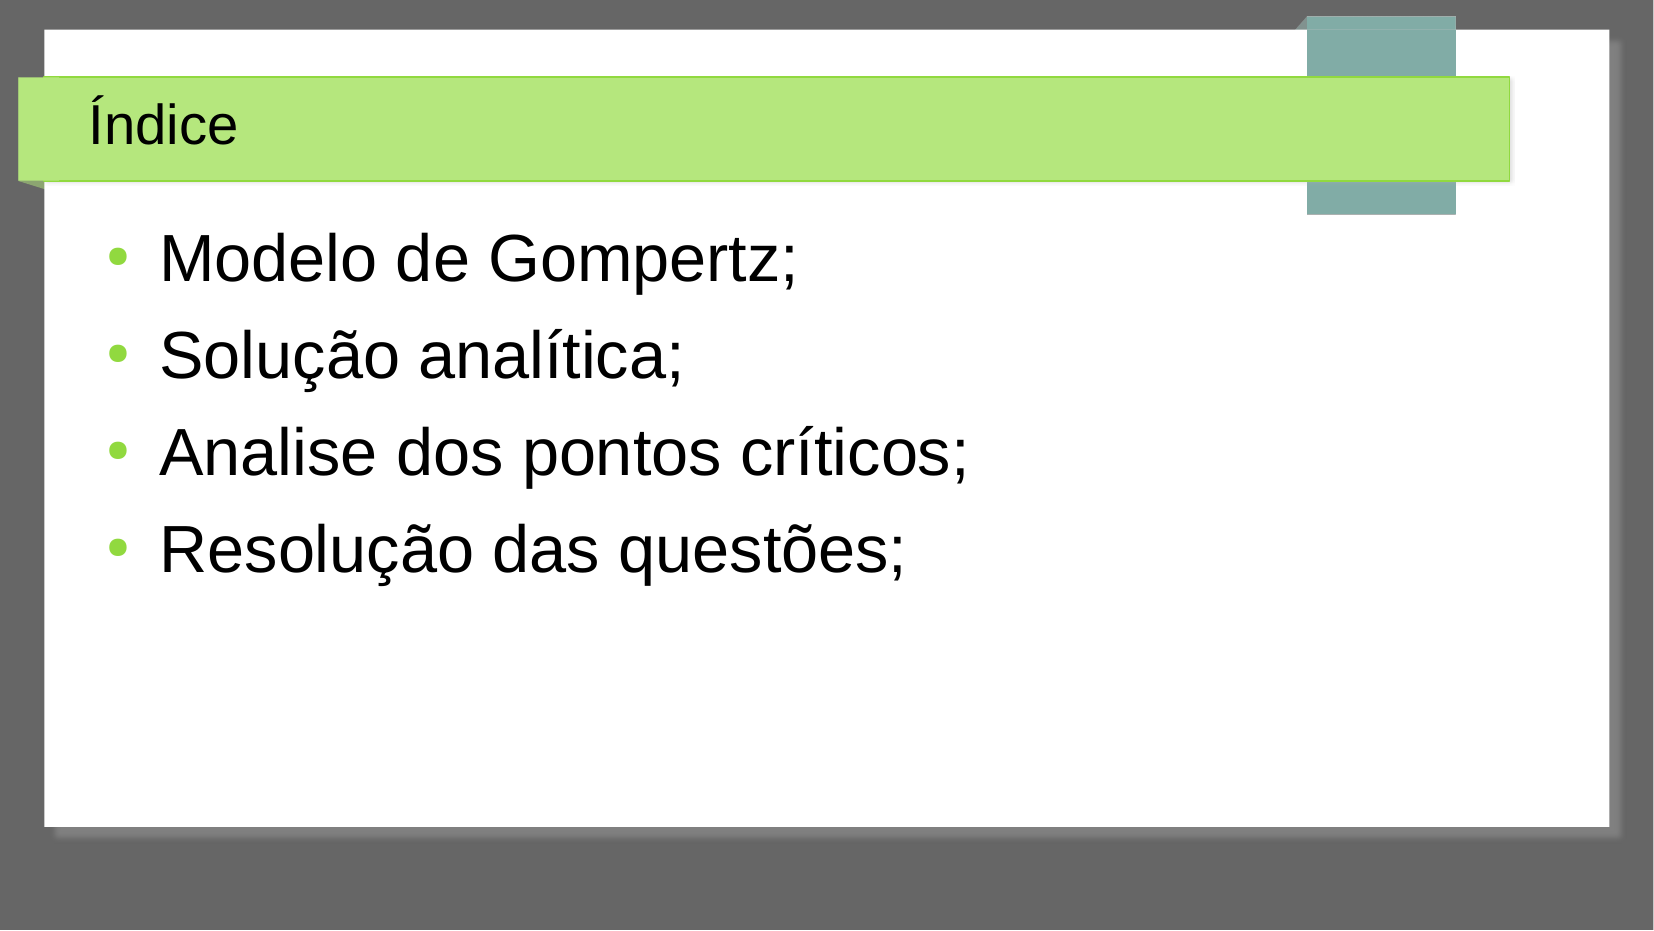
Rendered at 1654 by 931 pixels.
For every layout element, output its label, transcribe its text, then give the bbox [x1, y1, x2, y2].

title Índice [88, 73, 1506, 178]
list Modelo de Gompertz; Solução analítica; Analise dos pontos críticos; Resolução das questões; [88, 221, 1565, 813]
